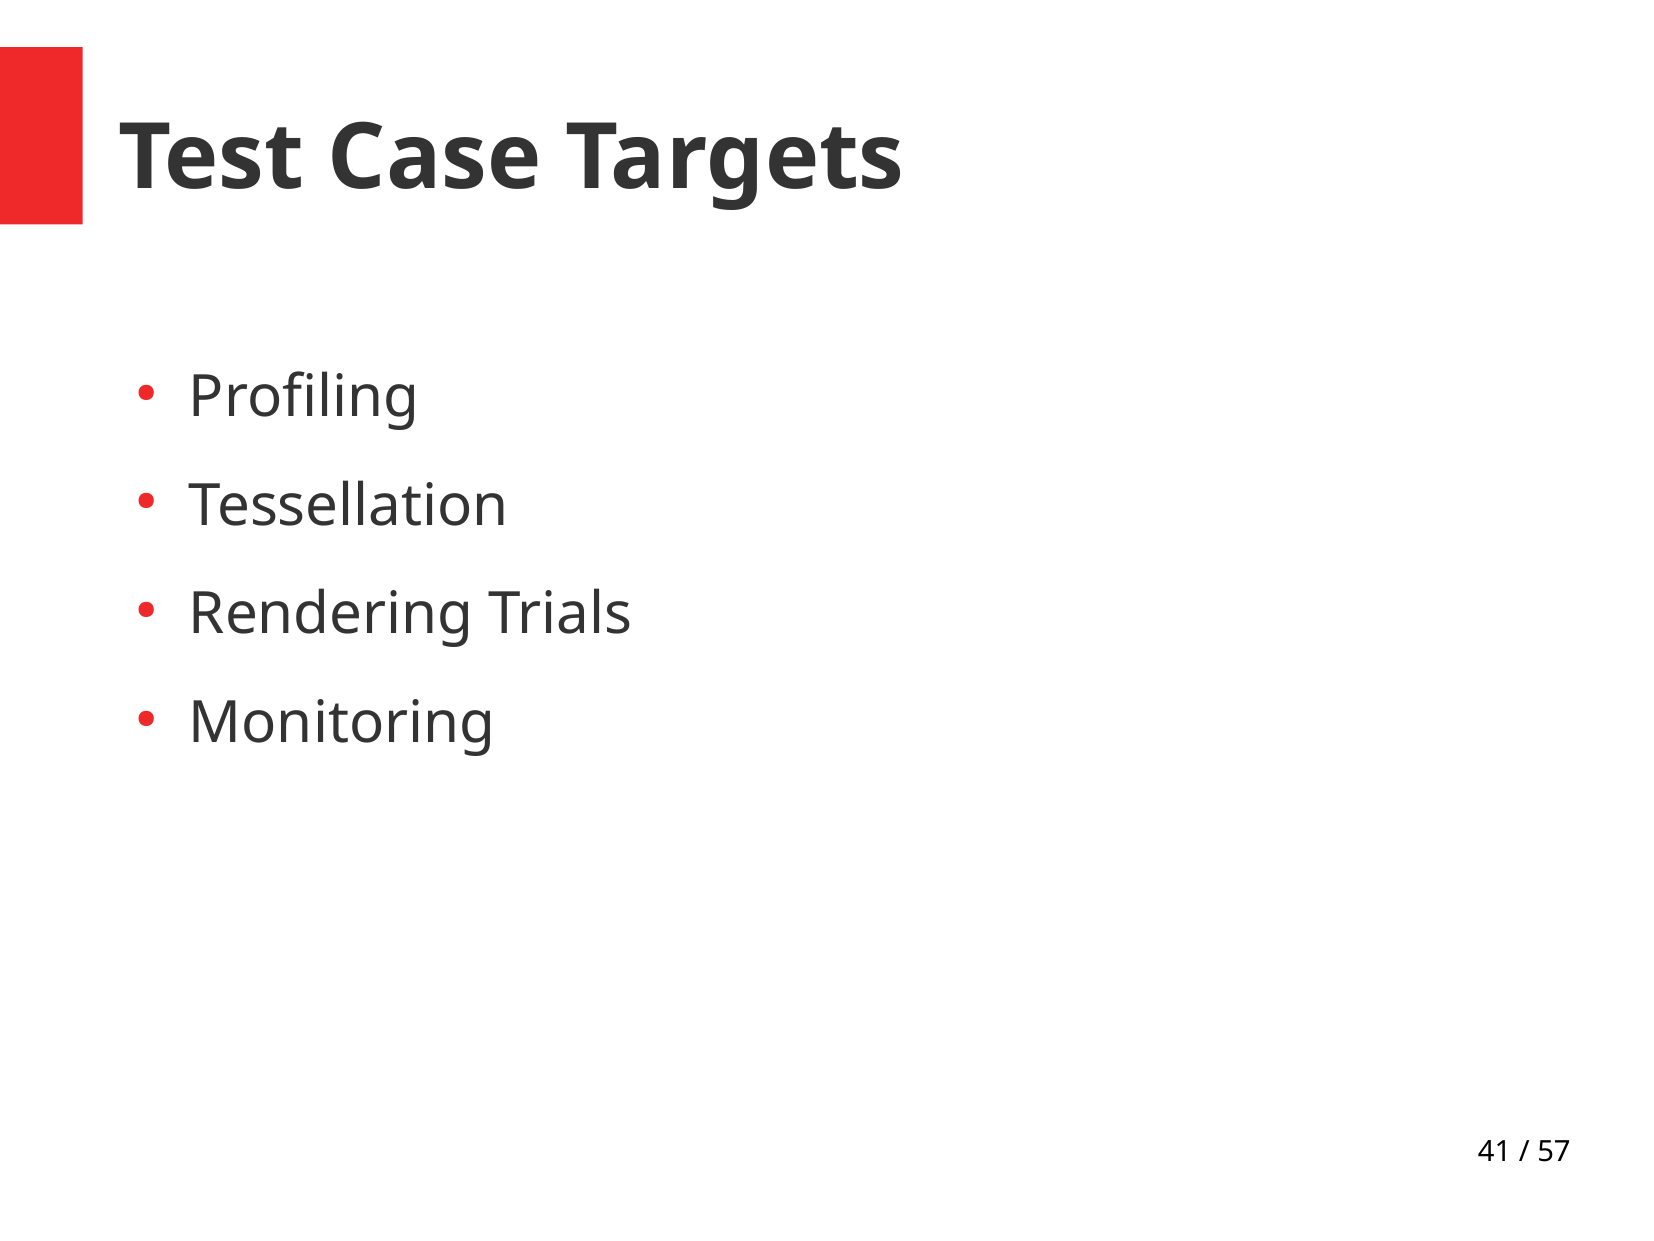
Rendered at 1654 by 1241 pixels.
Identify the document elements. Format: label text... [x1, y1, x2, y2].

title Test Case Targets [118, 49, 1571, 257]
list Profiling Tessellation Rendering Trials Monitoring [118, 354, 1536, 1074]
